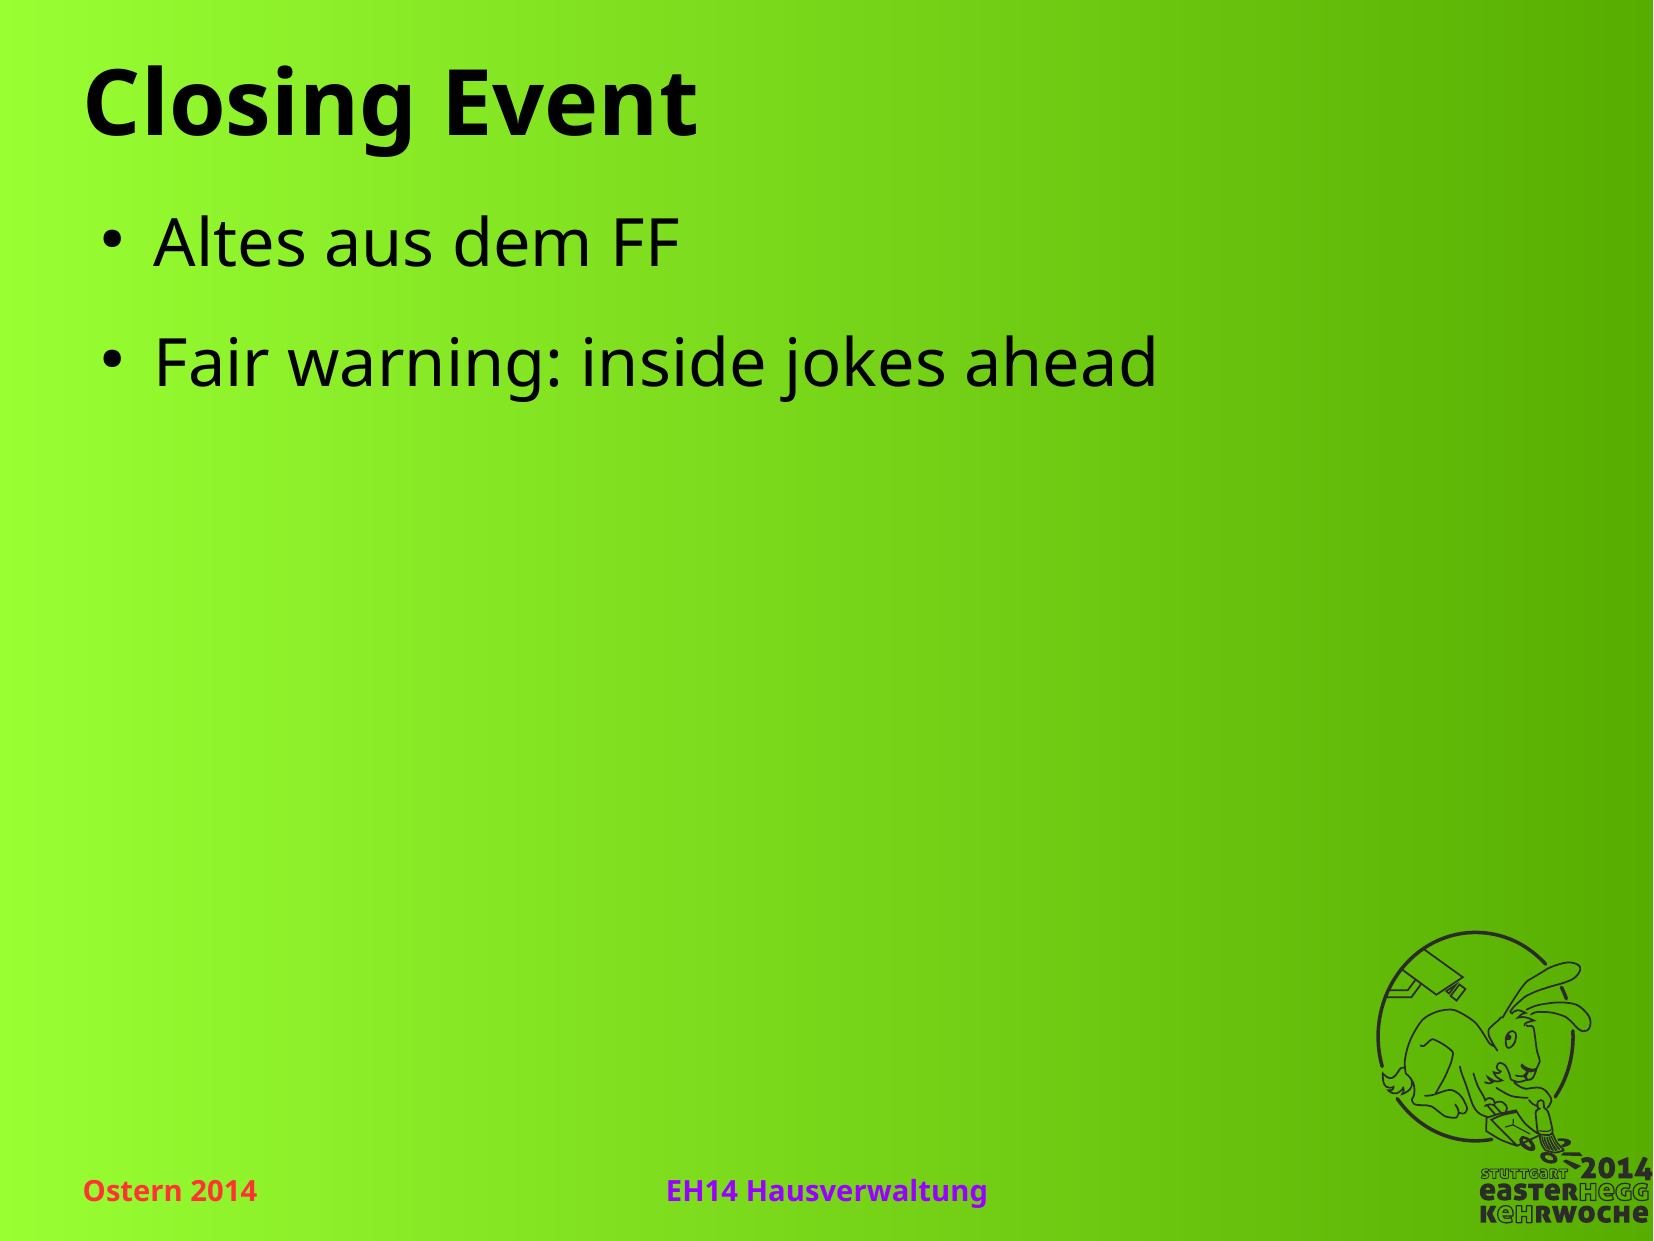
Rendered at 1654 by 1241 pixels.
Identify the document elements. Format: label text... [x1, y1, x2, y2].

list Altes aus dem FF Fair warning: inside jokes ahead [82, 195, 1571, 1131]
title Closing Event [82, 49, 1571, 151]
title Party Stats [77, 0, 81, 1240]
